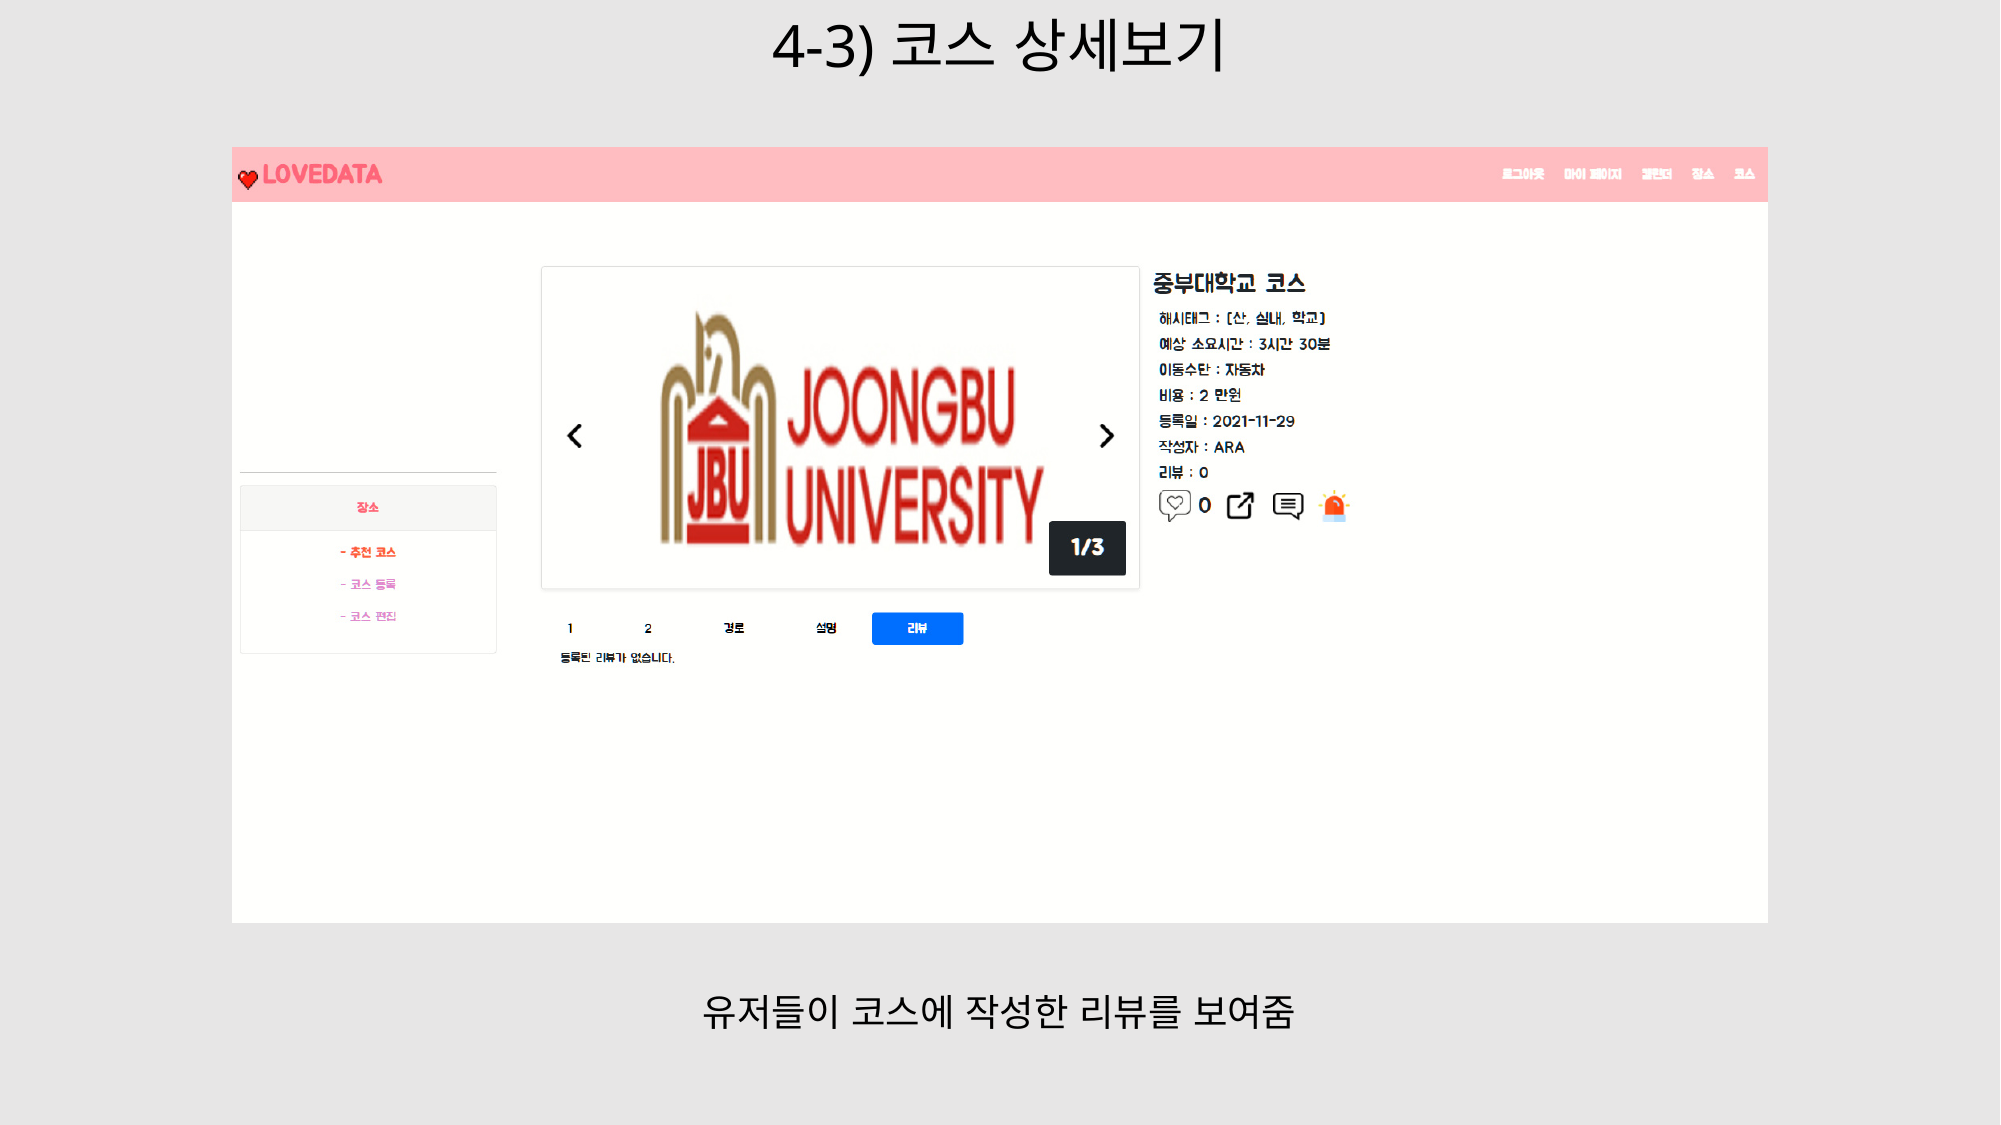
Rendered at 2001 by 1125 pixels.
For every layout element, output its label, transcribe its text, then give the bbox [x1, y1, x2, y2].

picture [232, 147, 1768, 923]
text_box 4-3) 코스 상세보기 [564, 2, 1436, 87]
text_box 유저들이 코스에 작성한 리뷰를 보여줌 [688, 981, 1312, 1042]
